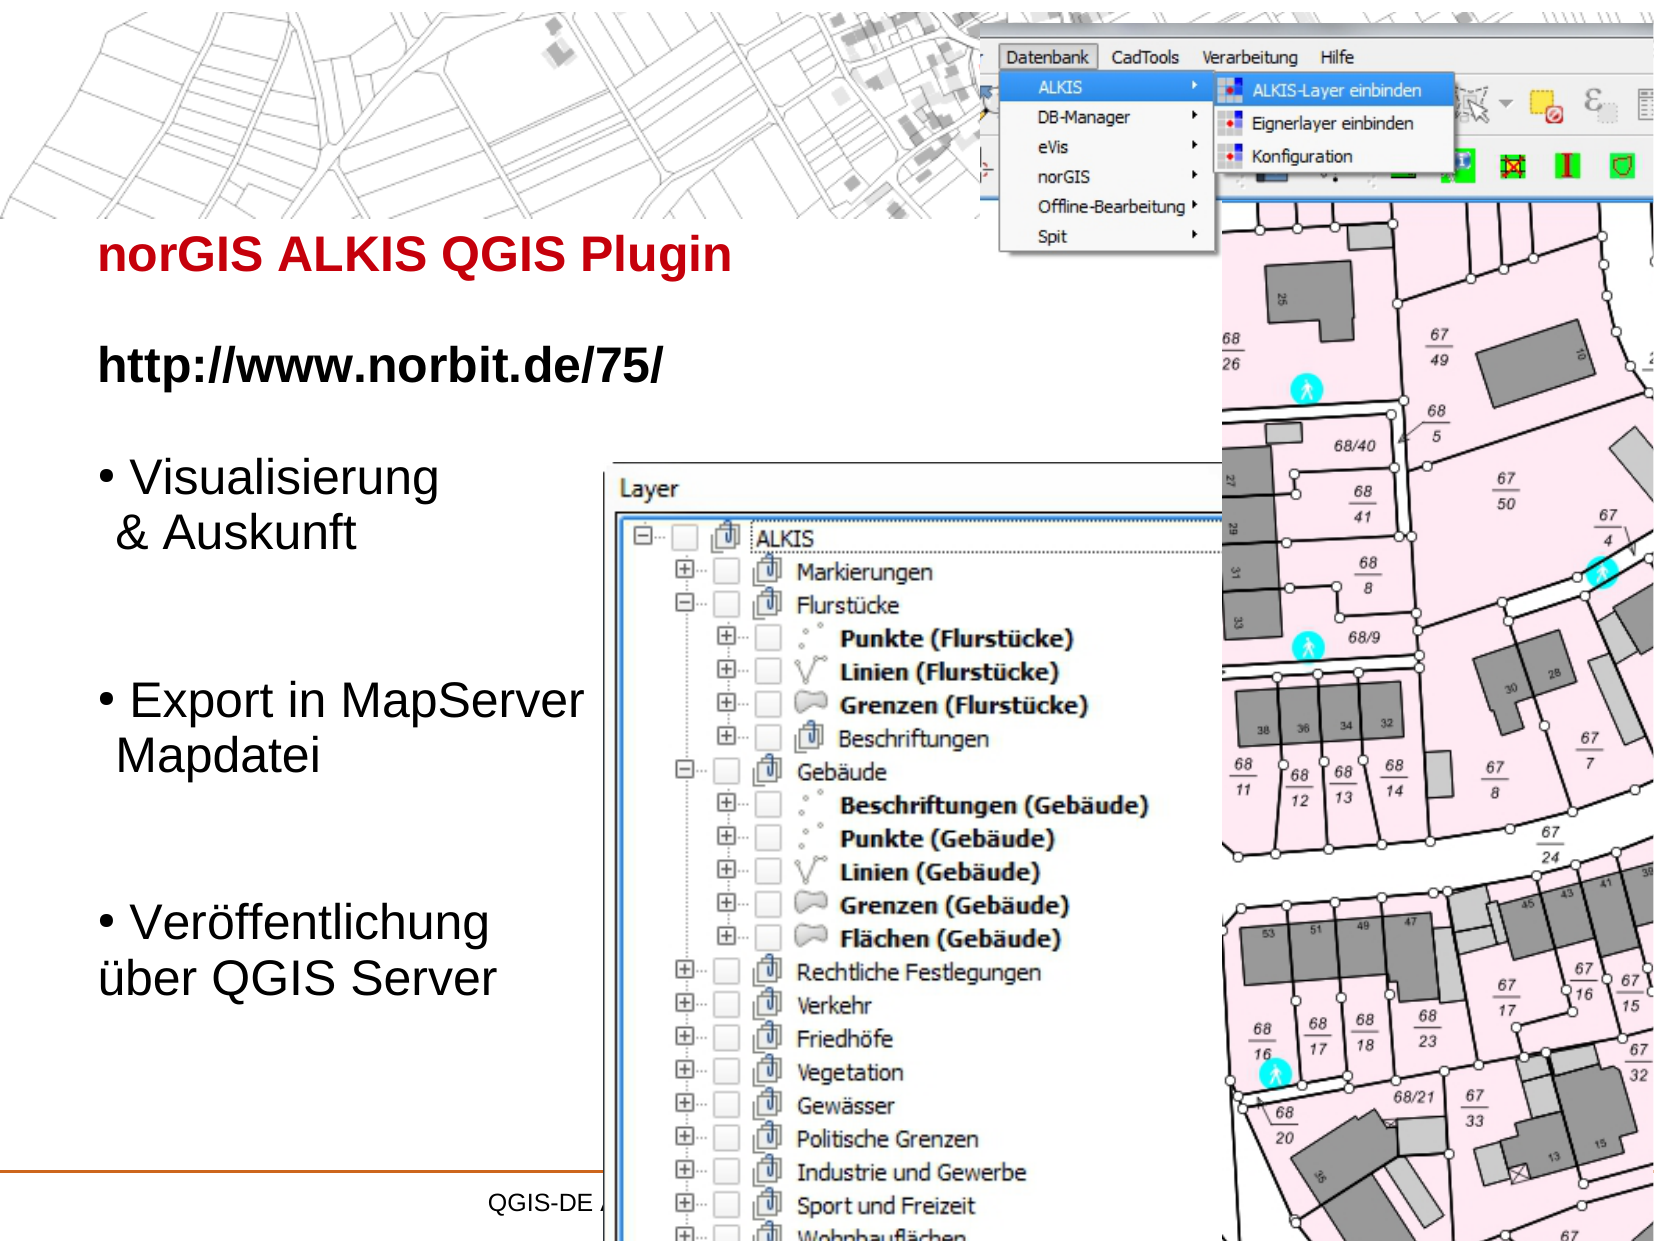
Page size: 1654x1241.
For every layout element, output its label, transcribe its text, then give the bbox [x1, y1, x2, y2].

text_box norGIS ALKIS QGIS Plugin http://www.norbit.de/75/ Visualisierung & Auskunft Export in MapServer Mapdatei Veröffentlichung über QGIS Server [82, 218, 1222, 1046]
picture [603, 23, 1654, 1241]
